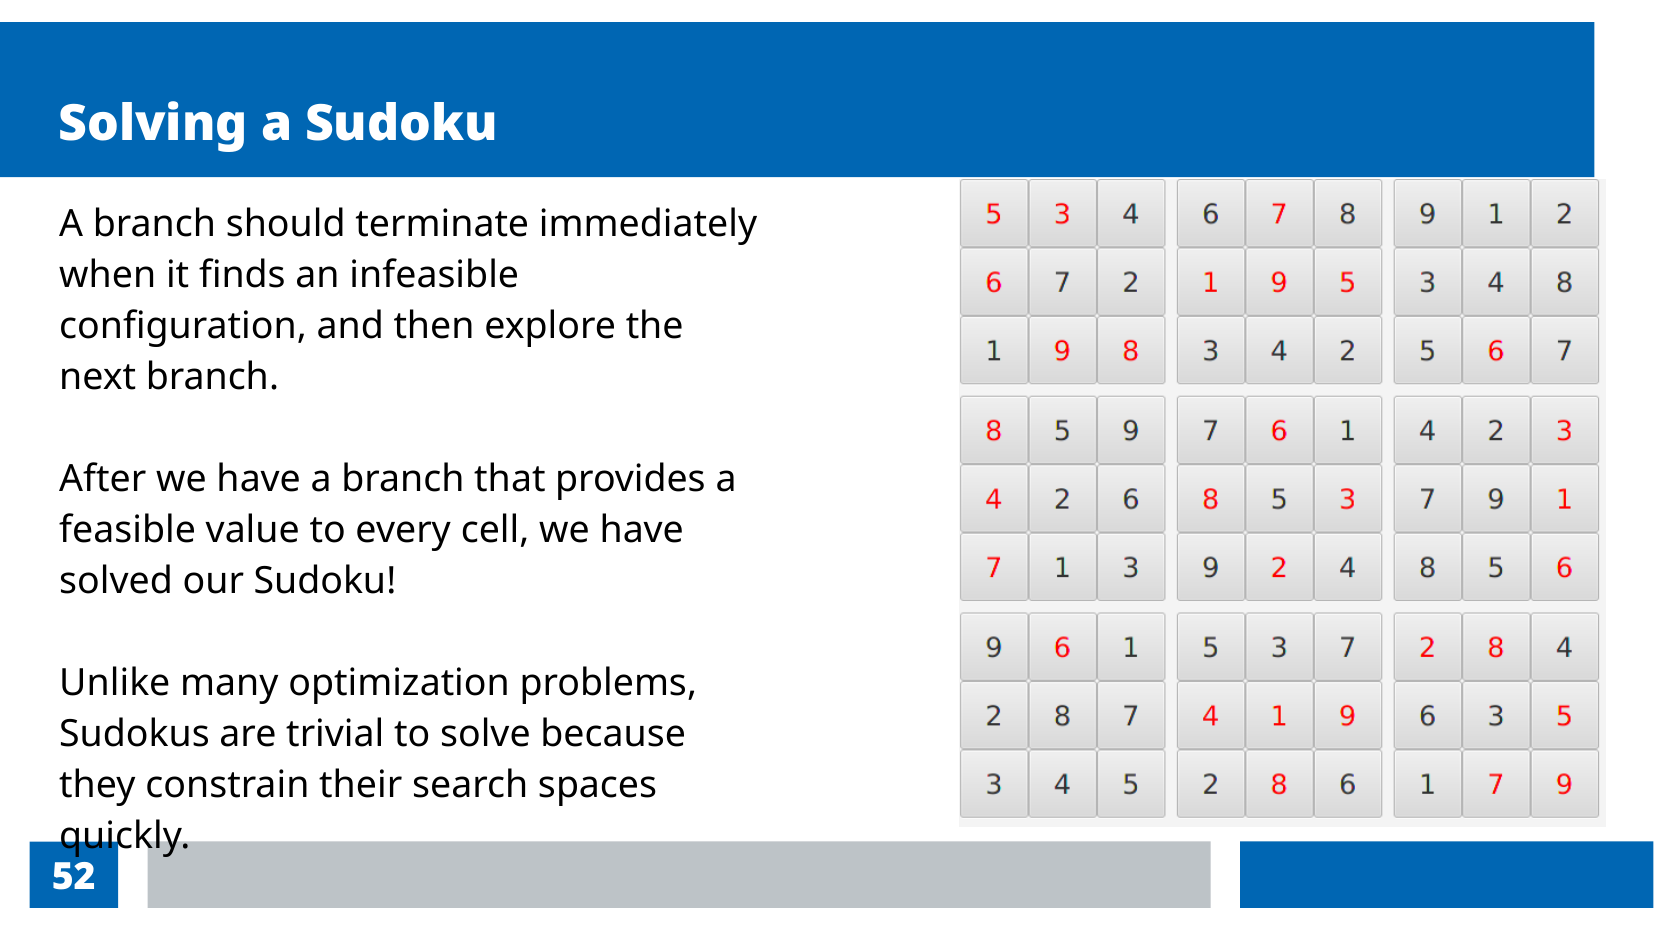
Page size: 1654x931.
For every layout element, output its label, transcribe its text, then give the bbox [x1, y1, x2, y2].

text_box A branch should terminate immediately when it finds an infeasible configuration, and then explore the next branch. After we have a branch that provides a feasible value to every cell, we have solved our Sudoku! Unlike many optimization problems, Sudokus are trivial to solve because they constrain their search spaces quickly. [44, 189, 781, 901]
title Solving a Sudoku [59, 44, 1595, 156]
picture [959, 179, 1606, 828]
